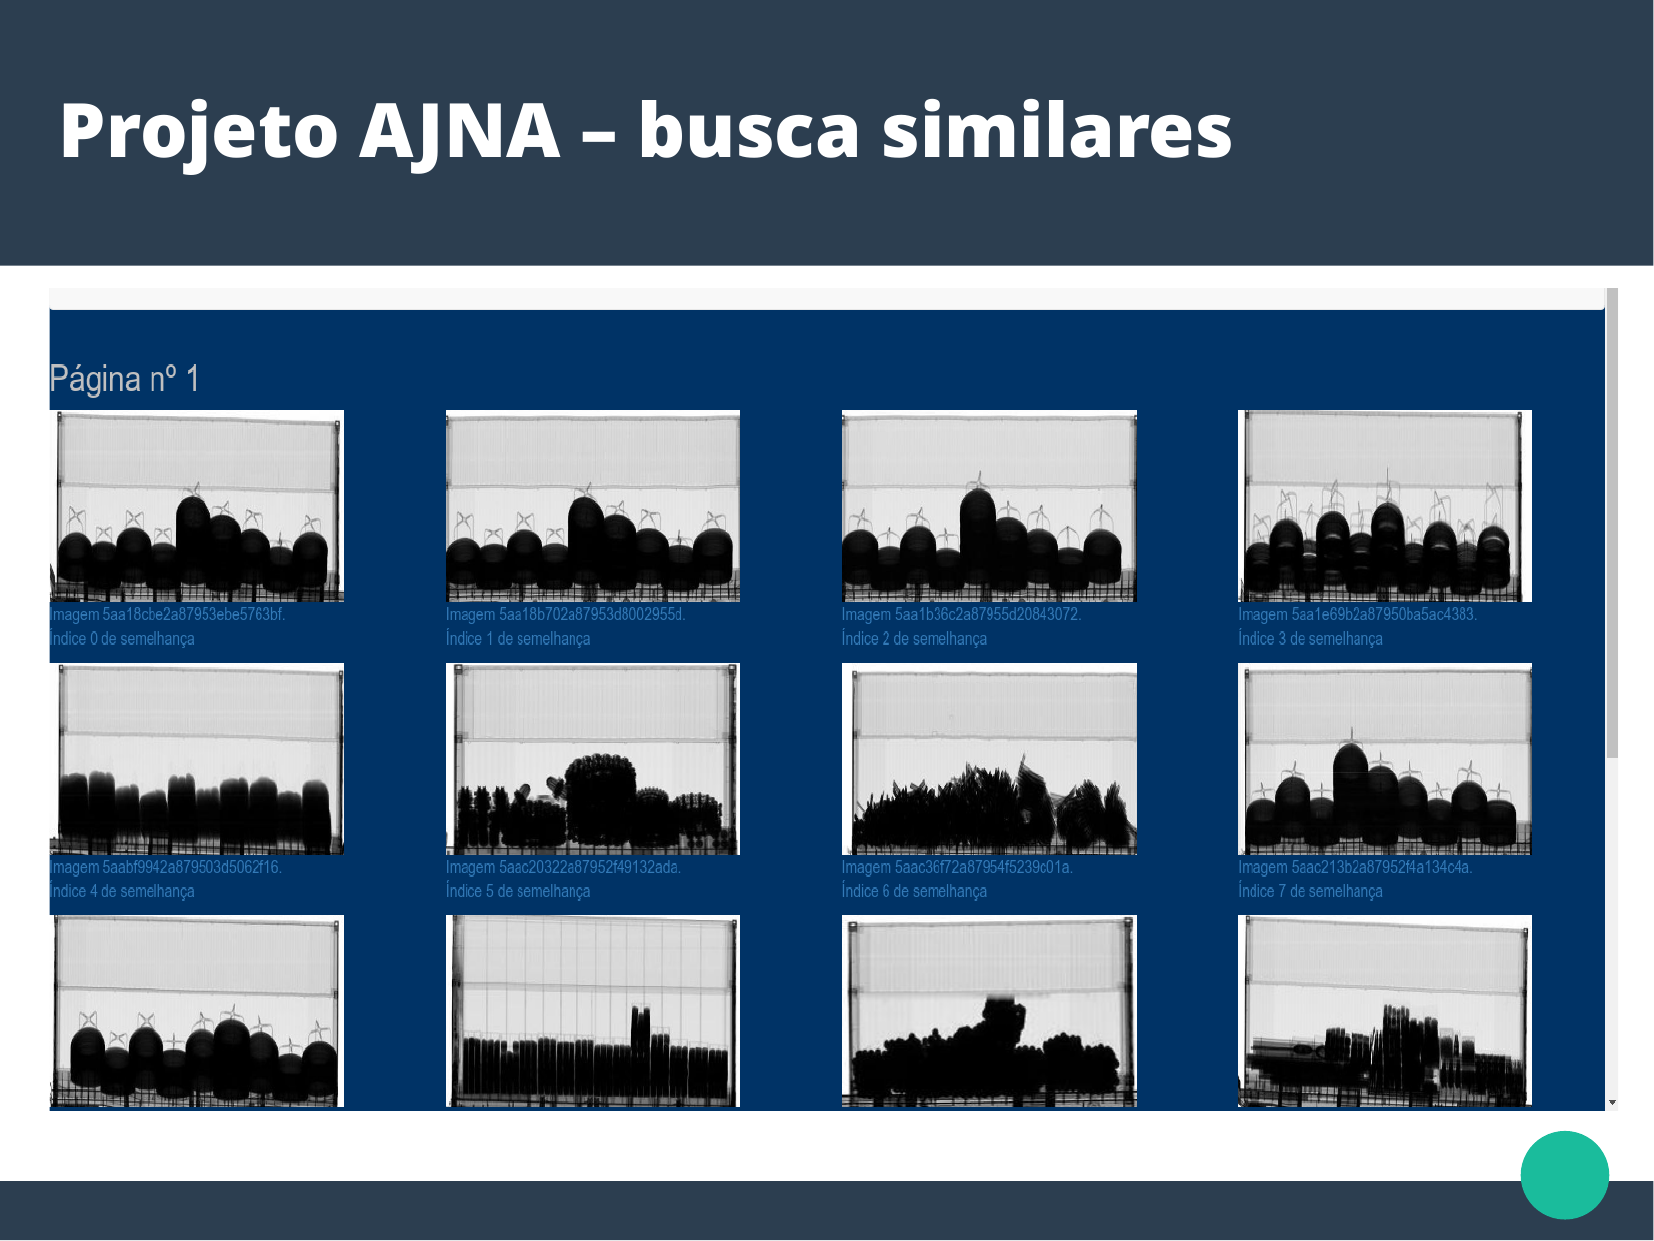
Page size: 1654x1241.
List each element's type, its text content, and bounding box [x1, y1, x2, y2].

title Projeto AJNA – busca similares [59, 49, 1595, 207]
picture [49, 288, 1619, 1111]
